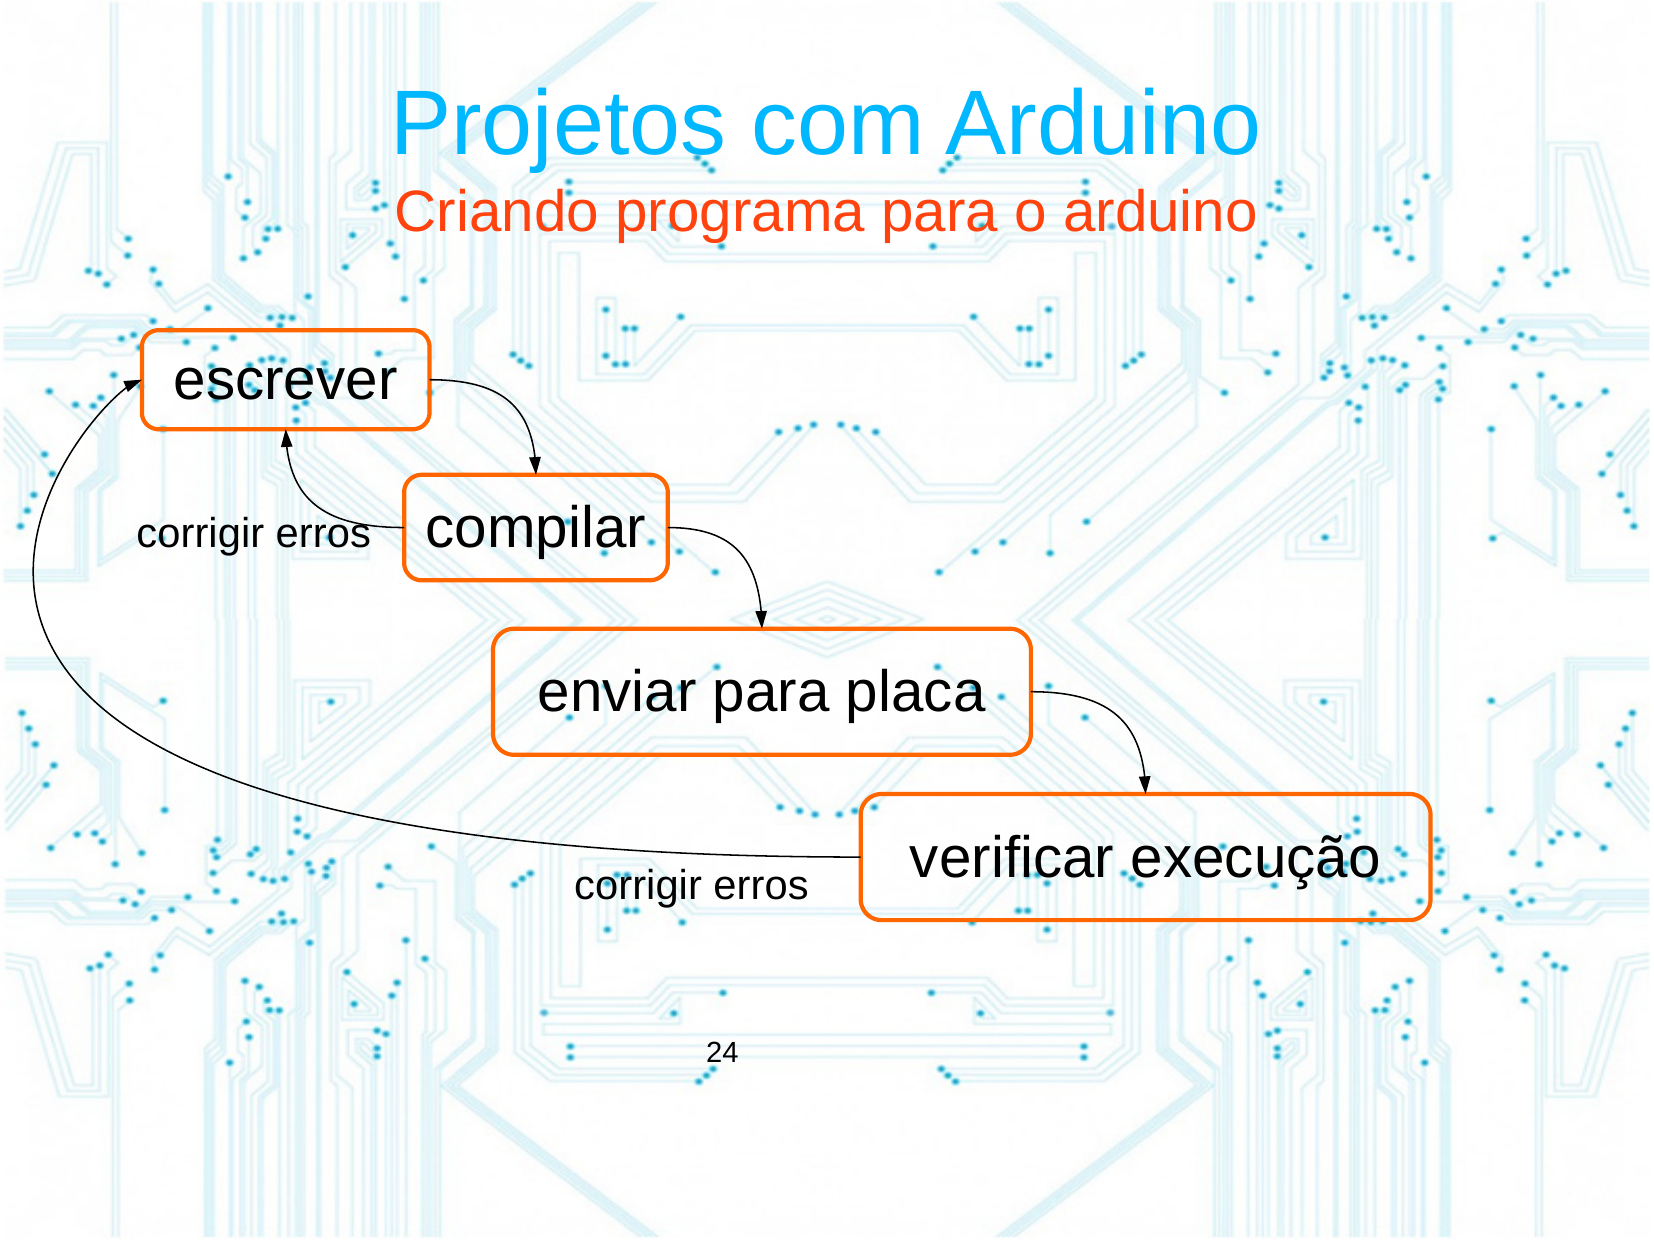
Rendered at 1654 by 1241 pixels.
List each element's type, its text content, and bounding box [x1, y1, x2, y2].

text_box corrigir erros [559, 854, 825, 917]
text_box verificar execução [860, 793, 1431, 921]
text_box enviar para placa [493, 628, 1031, 755]
text_box corrigir erros [121, 502, 387, 565]
title Projetos com Arduino Criando programa para o arduino [82, 49, 1571, 257]
text_box escrever [141, 330, 430, 430]
text_box compilar [404, 474, 668, 581]
